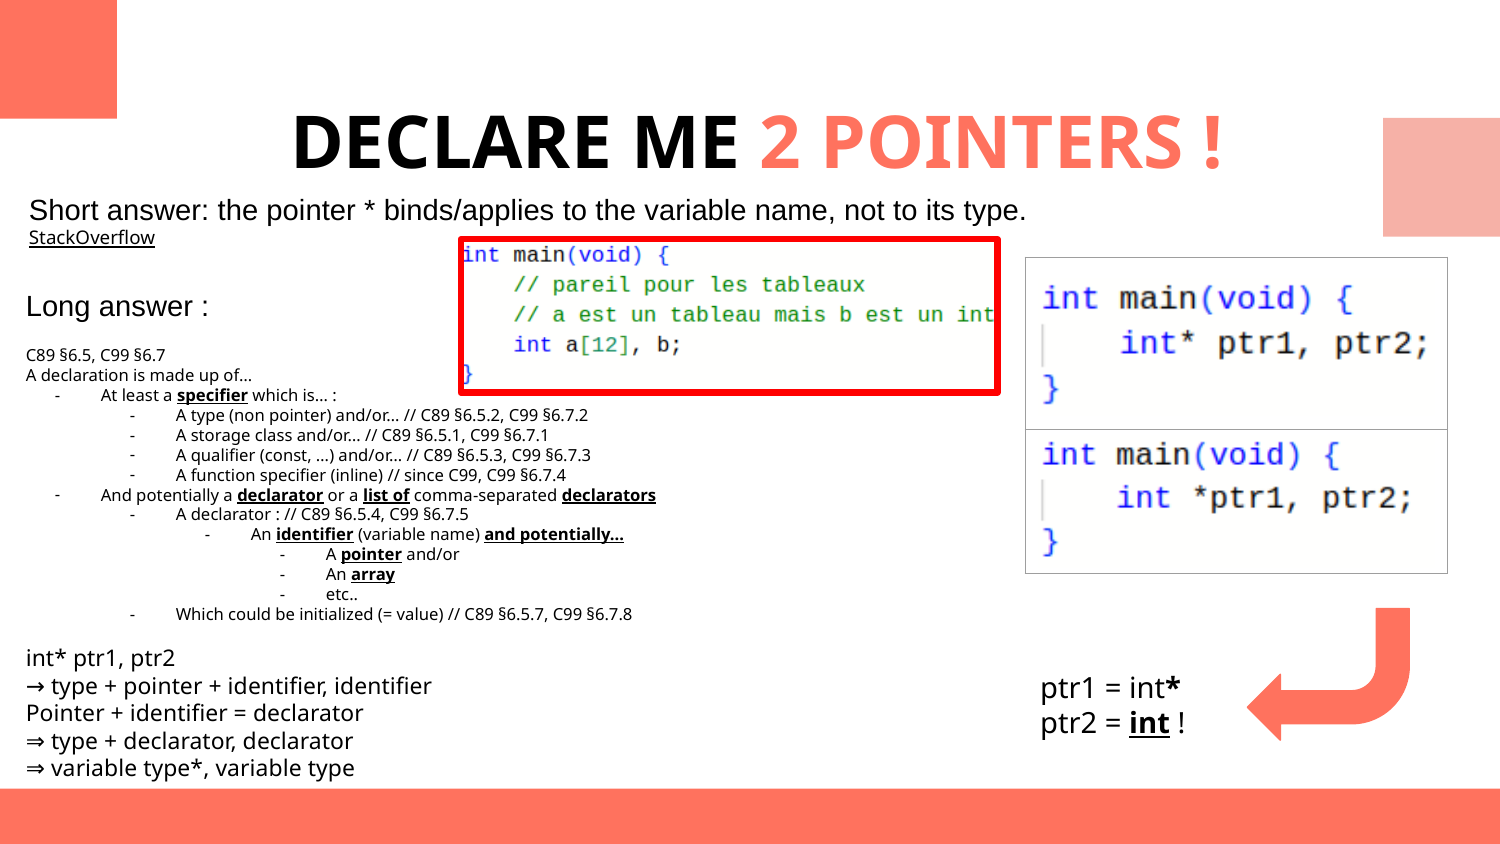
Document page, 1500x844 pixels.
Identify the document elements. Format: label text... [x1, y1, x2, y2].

text_box ptr1 = int* ptr2 = int ! [1025, 654, 1223, 751]
text_box Short answer: the pointer * binds/applies to the variable name, not to its type. StackOverflow [13, 176, 1136, 273]
text_box [1247, 608, 1410, 741]
text_box Long answer : C89 §6.5, C99 §6.7 A declaration is made up of… At least a specifier which is… : A type (non pointer) and/or… // C89 §6.5.2, C99 §6.7.2 A storage class and/or… // C89 §6.5.1, C99 §6.7.1 A qualifier (const, …) and/or… // C89 §6.5.3, C99 §6.7.3 A function specifier (inline) // since C99, C99 §6.7.4 And potentially a declarator or a list of comma-separated declarators A declarator : // C89 §6.5.4, C99 §6.7.5 An identifier (variable name) and potentially… A pointer and/or An array etc.. Which could be initialized (= value) // C89 §6.5.7, C99 §6.7.8 int* ptr1, ptr2 → type + pointer + identifier, identifier Pointer + identifier = declarator ⇒ type + declarator, declarator ⇒ variable type*, variable type [10, 272, 1009, 784]
picture [1038, 278, 1435, 416]
picture [1038, 435, 1435, 568]
table_header [1026, 258, 1447, 429]
title DECLARE ME 2 POINTERS ! [105, 102, 1410, 177]
table_cell [1026, 430, 1447, 573]
